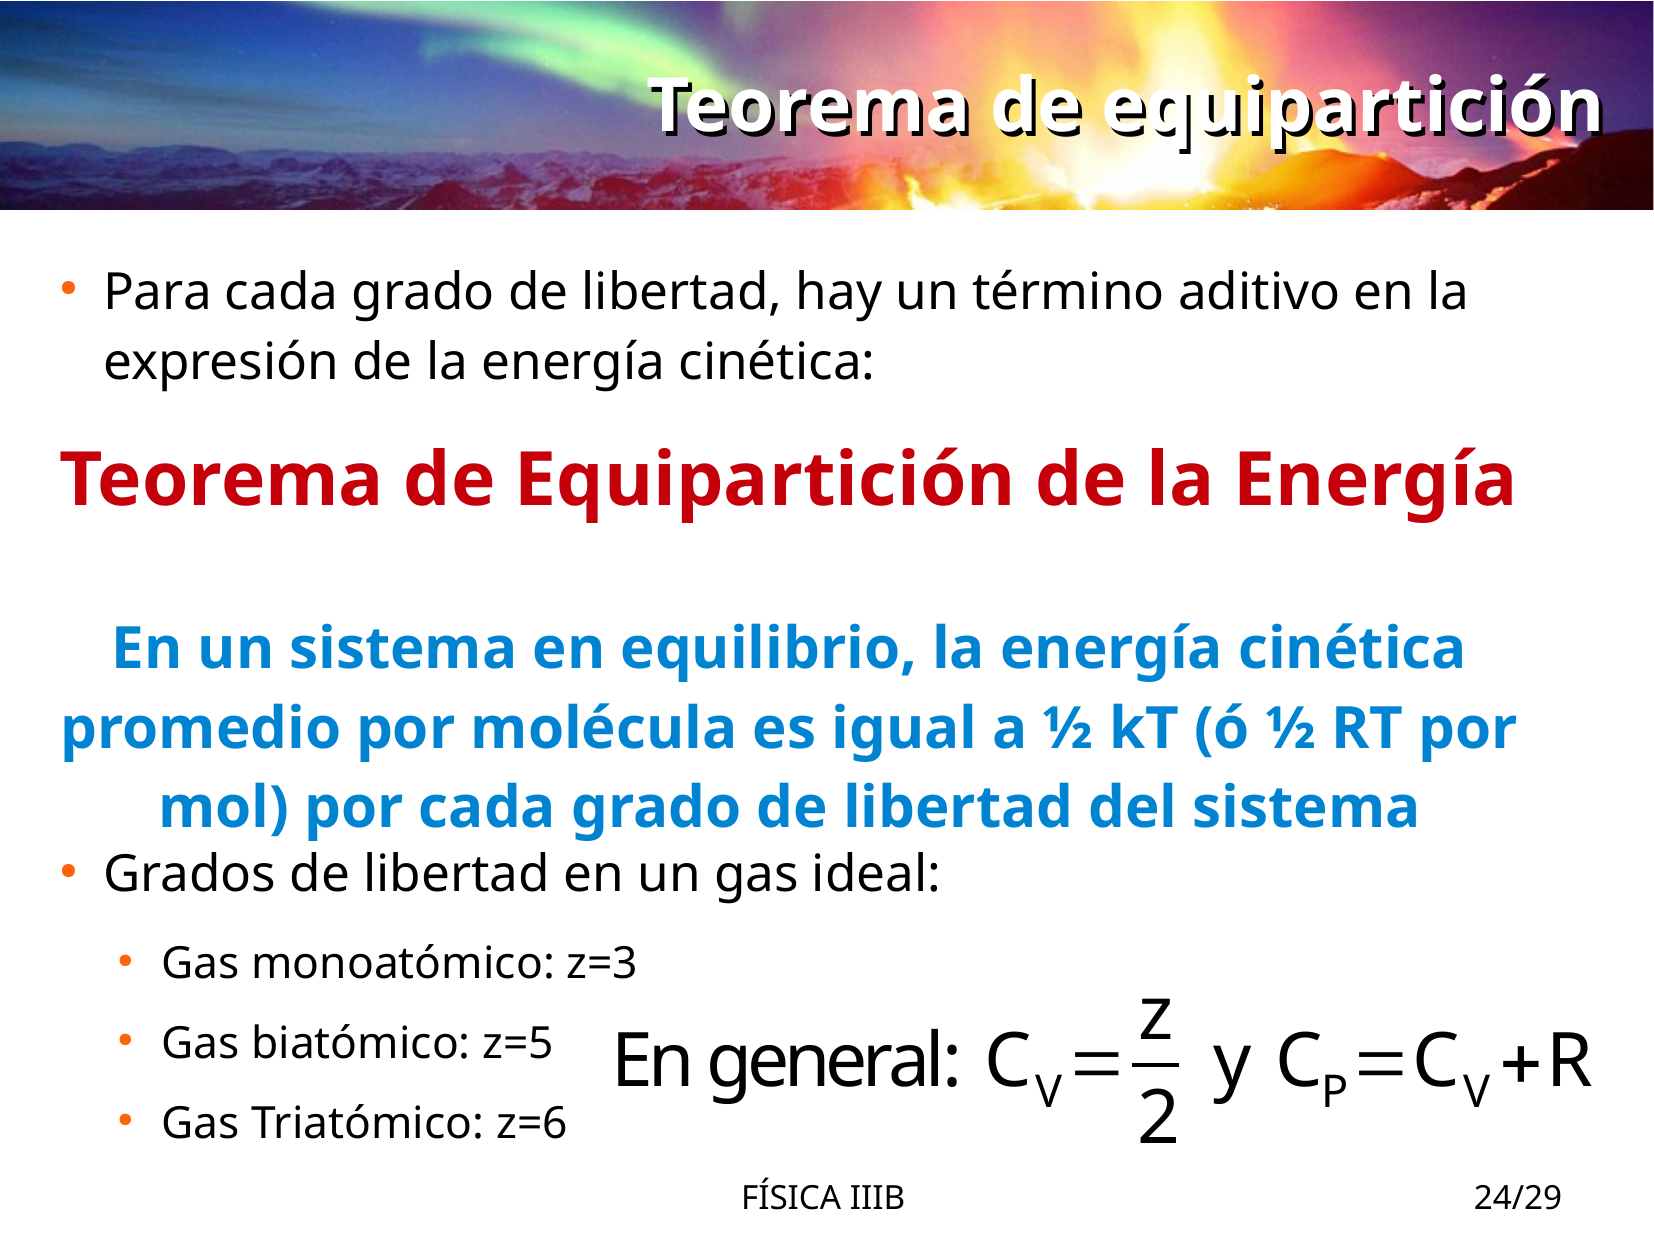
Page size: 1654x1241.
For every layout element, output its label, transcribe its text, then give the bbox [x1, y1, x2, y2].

text_box Teorema de Equipartición de la Energía En un sistema en equilibrio, la energía cinética promedio por molécula es igual a ½ kT (ó ½ RT por mol) por cada grado de libertad del sistema [45, 417, 1644, 808]
list Para cada grado de libertad, hay un término aditivo en la expresión de la energía cinética: Grados de libertad en un gas ideal: Gas monoatómico: z=3 Gas biatómico: z=5 Gas Triatómico: z=6 [45, 808, 1606, 1156]
list Para cada grado de libertad, hay un término aditivo en la expresión de la energía cinética: Grados de libertad en un gas ideal: Gas monoatómico: z=3 Gas biatómico: z=5 Gas Triatómico: z=6 [45, 255, 1606, 417]
picture [0, 1, 1654, 210]
title Teorema de equipartición [45, 15, 1606, 191]
chart [605, 967, 1601, 1162]
